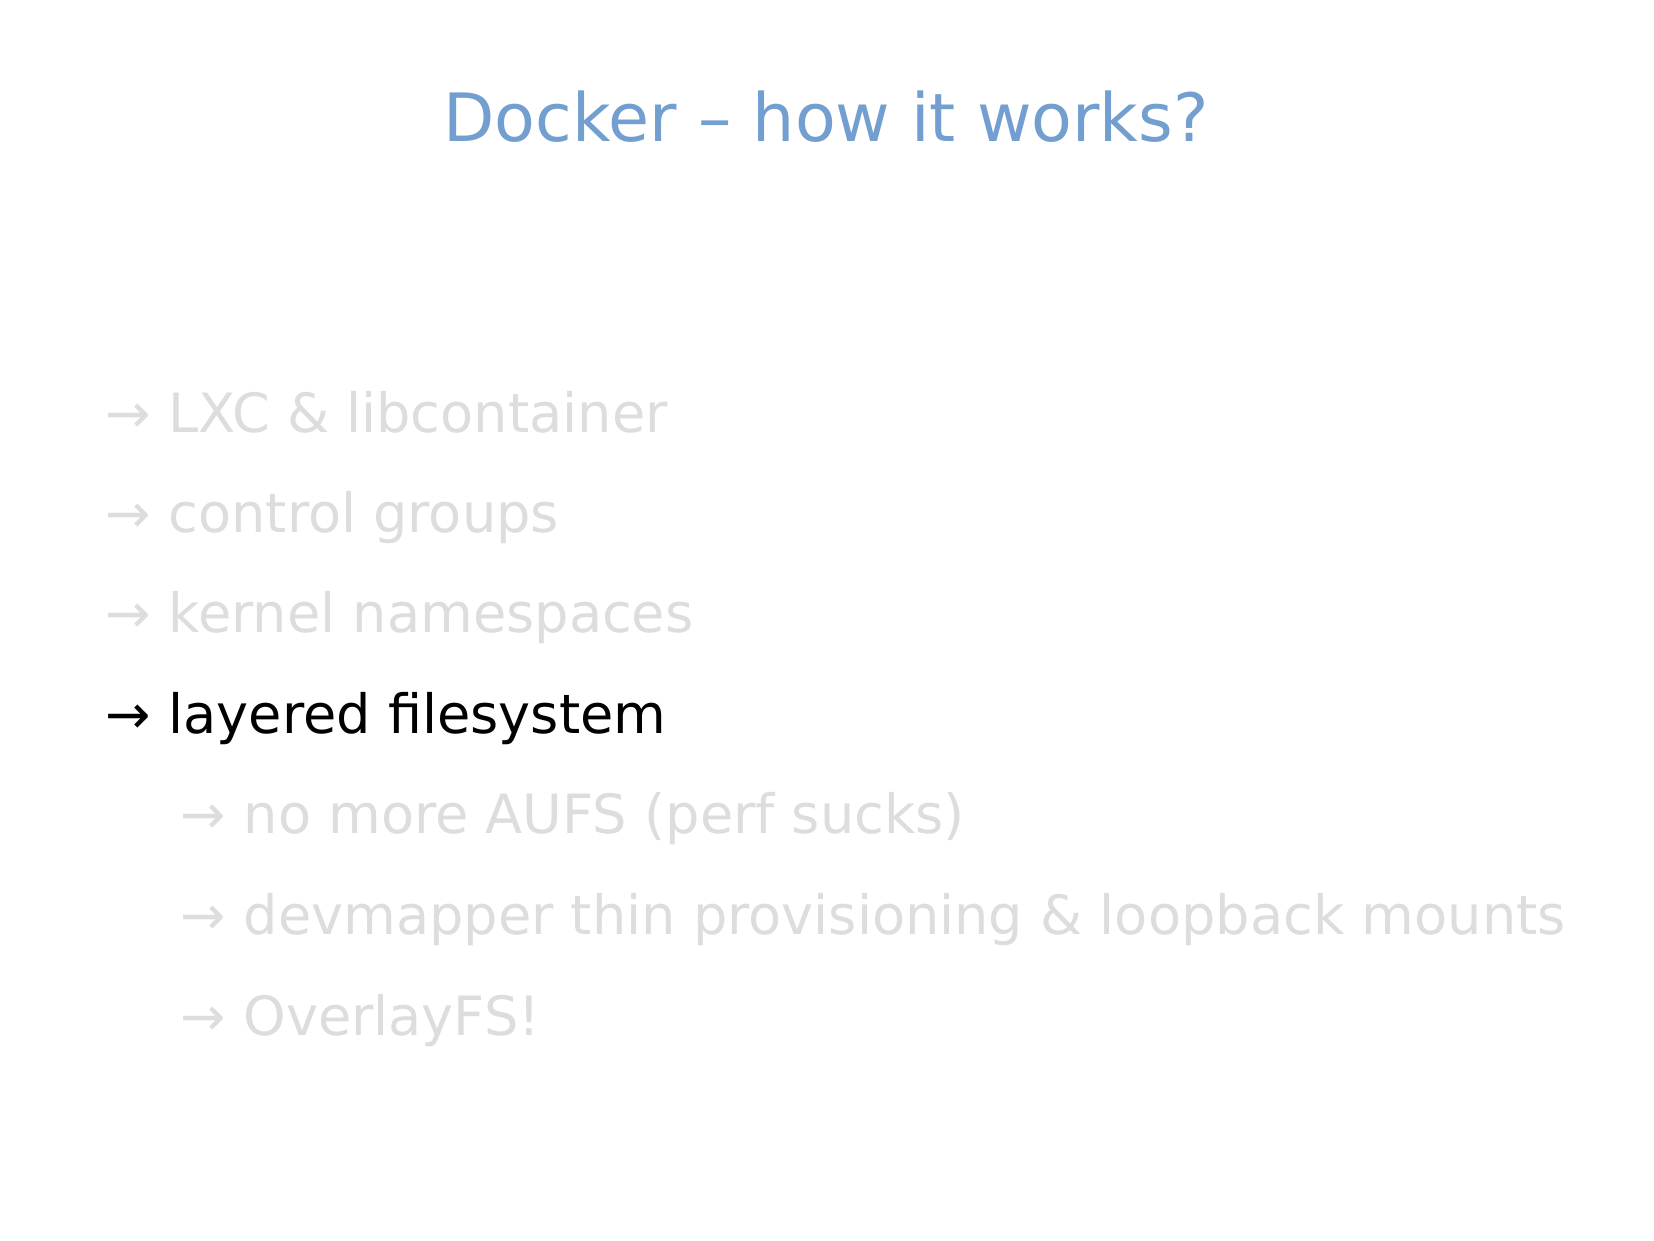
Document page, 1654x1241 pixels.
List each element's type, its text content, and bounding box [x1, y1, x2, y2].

text_box → LXC & libcontainer → control groups → kernel namespaces → layered filesystem → no more AUFS (perf sucks) → devmapper thin provisioning & loopback mounts → OverlayFS! [90, 342, 1591, 1125]
text_box Docker – how it works? [428, 72, 1225, 166]
